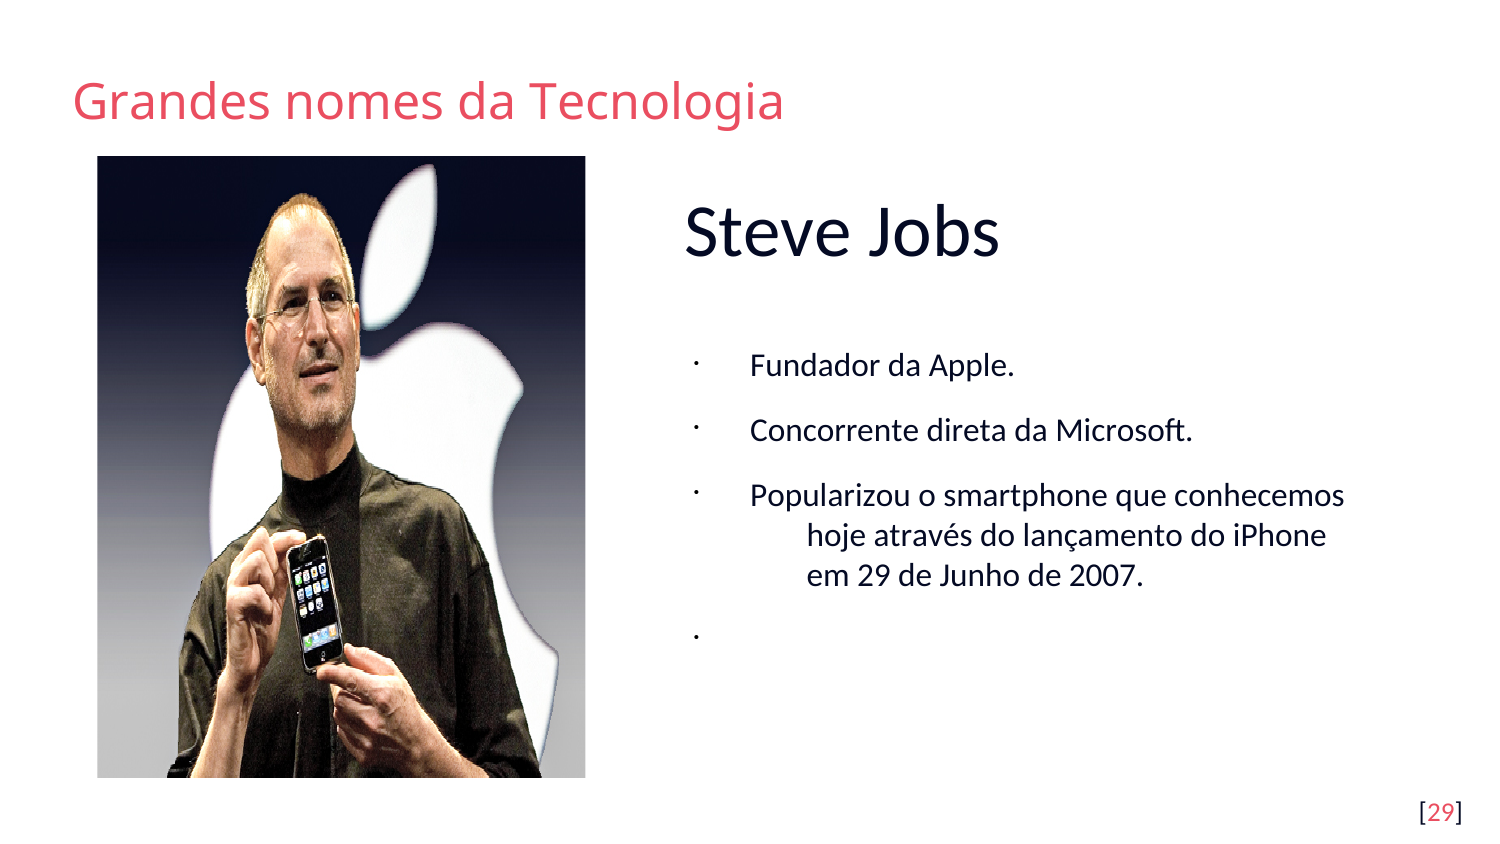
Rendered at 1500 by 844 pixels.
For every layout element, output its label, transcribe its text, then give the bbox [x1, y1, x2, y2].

text_box Steve Jobs [644, 156, 1445, 297]
picture [97, 156, 586, 778]
text_box Fundador da Apple. Concorrente direta da Microsoft. Popularizou o smartphone que conhecemos hoje através do lançamento do iPhone em 29 de Junho de 2007. [654, 327, 1389, 595]
text_box Grandes nomes da Tecnologia [57, 45, 1274, 126]
slide_number [29] [1403, 779, 1494, 844]
